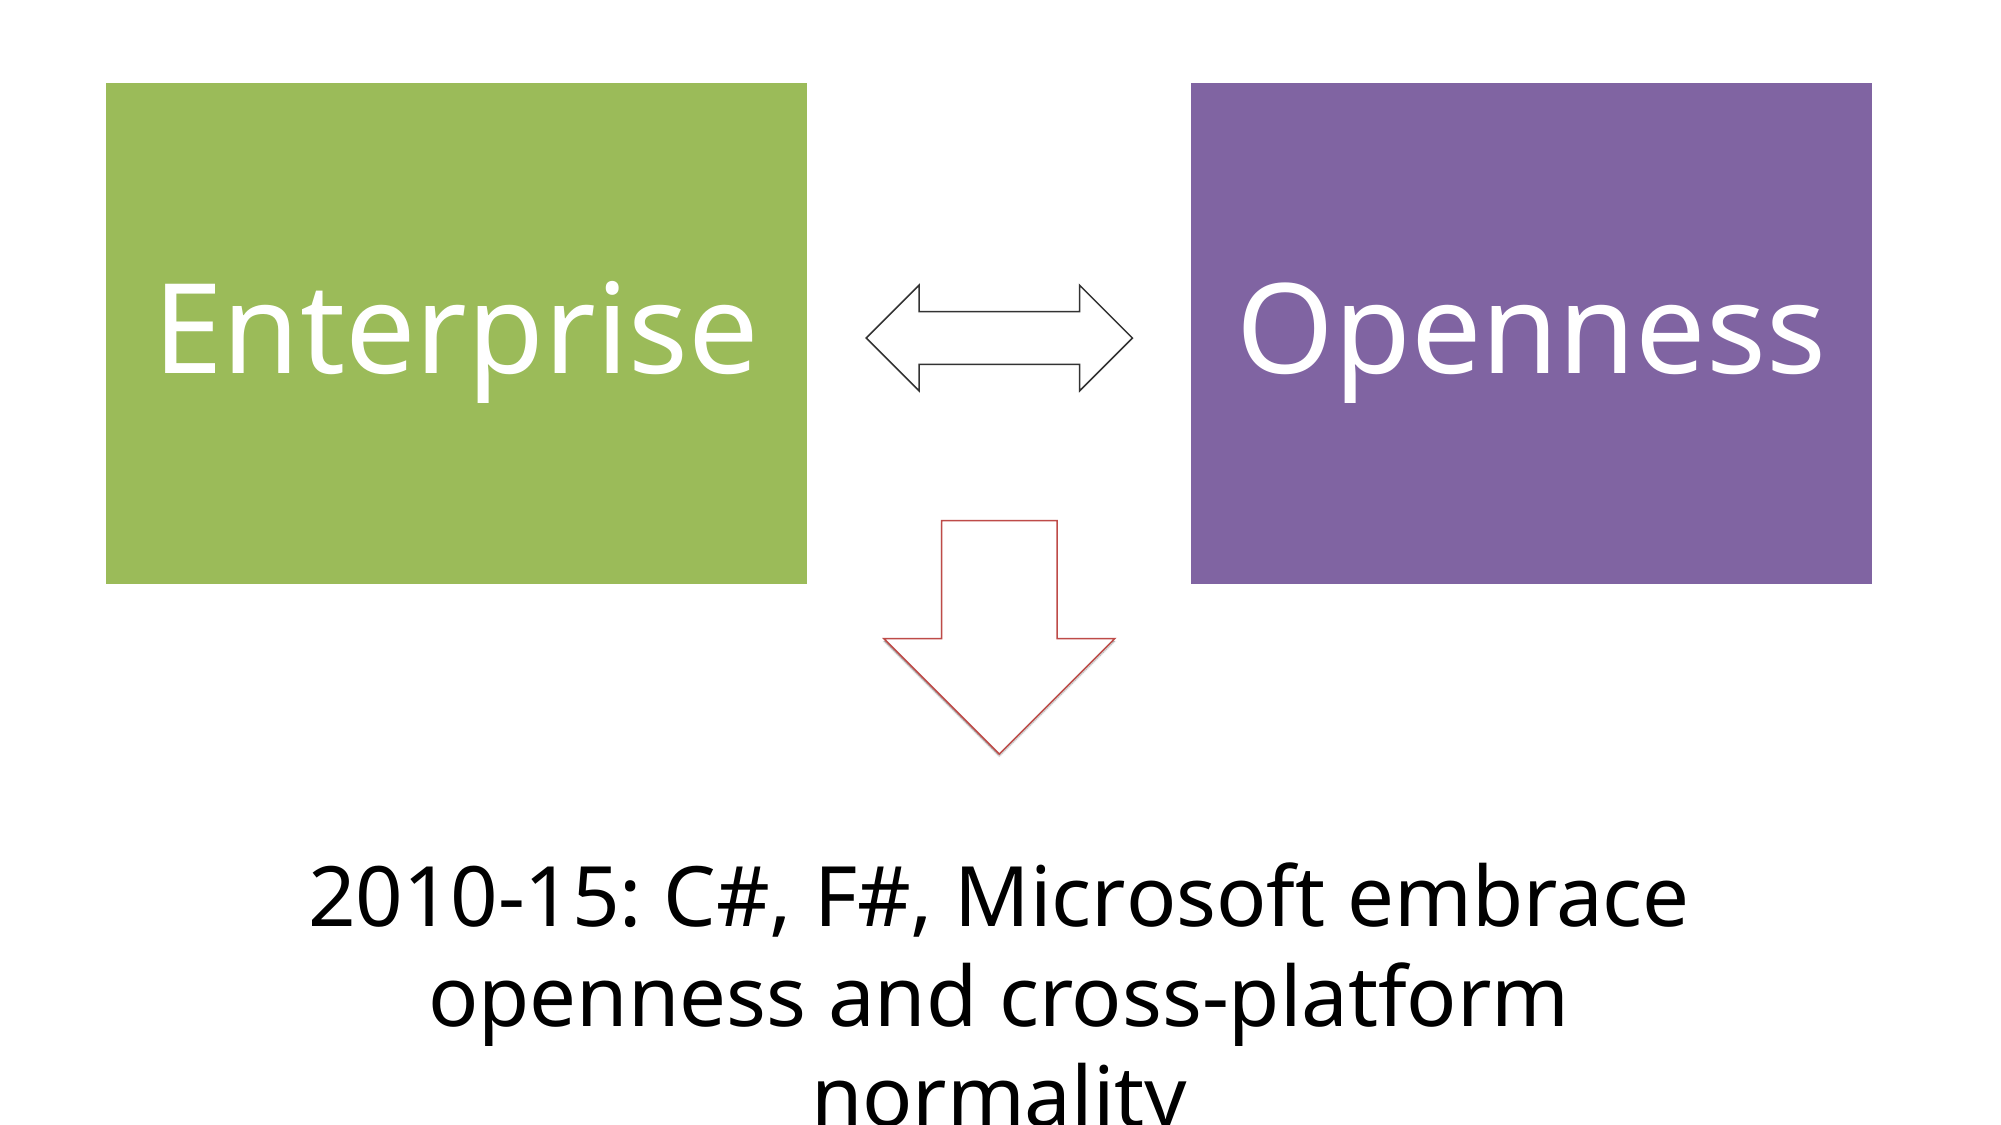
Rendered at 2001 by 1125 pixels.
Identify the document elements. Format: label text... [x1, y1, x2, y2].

text_box Openness [1189, 80, 1874, 587]
text_box Enterprise [103, 80, 810, 587]
text_box 2010-15: C#, F#, Microsoft embrace openness and cross-platform normality [256, 842, 1742, 1045]
text_box [883, 520, 1115, 755]
